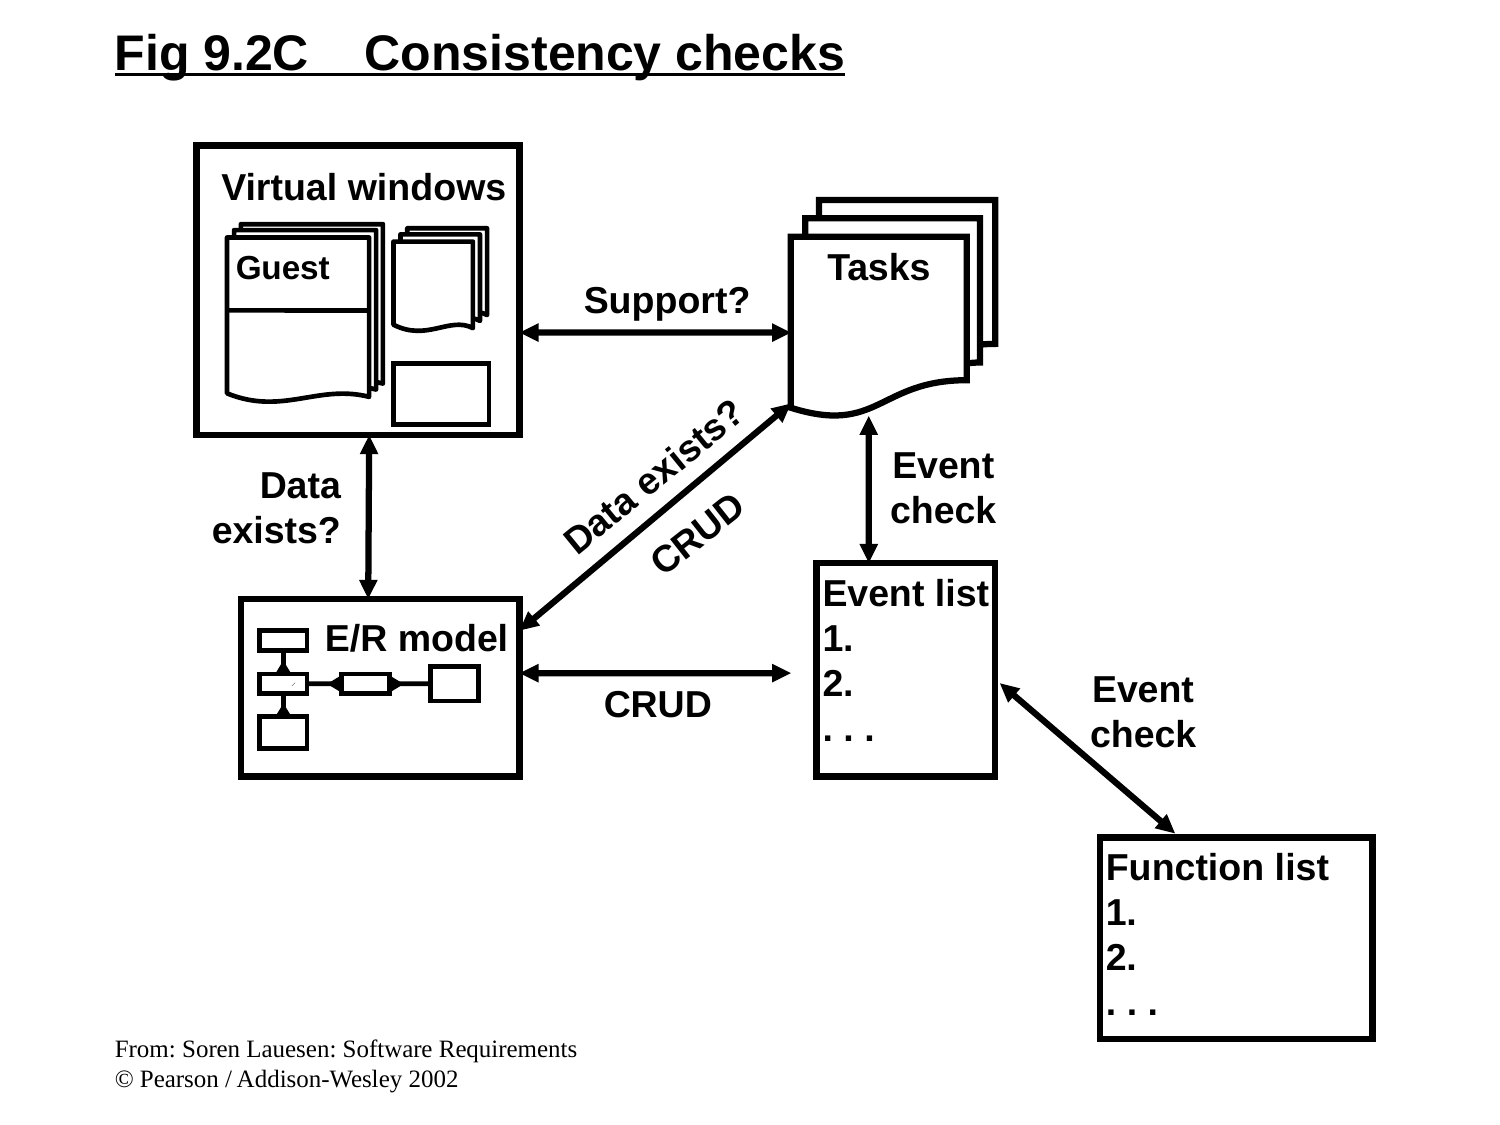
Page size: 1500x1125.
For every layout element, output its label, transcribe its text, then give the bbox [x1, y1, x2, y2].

text_box Event check [875, 433, 1012, 539]
text_box CRUD [589, 672, 727, 733]
text_box Virtual windows [206, 155, 522, 216]
text_box Fig 9.2C Consistency checks [99, 12, 1085, 88]
text_box E/R model [319, 608, 515, 665]
text_box CRUD [623, 466, 769, 599]
text_box Guest [229, 240, 369, 292]
text_box Data exists? [537, 372, 770, 577]
text_box Function list 1. 2. . . . [1099, 837, 1373, 1039]
text_box Event list 1. 2. . . . [816, 562, 996, 777]
text_box Data exists? [196, 454, 356, 559]
text_box Tasks [790, 200, 996, 416]
text_box [393, 228, 488, 331]
text_box From: Soren Lauesen: Software Requirements © Pearson / Addison-Wesley 2002 [99, 1025, 613, 1100]
text_box Event check [1075, 657, 1211, 763]
text_box [240, 598, 520, 777]
text_box [227, 230, 377, 402]
text_box Support? [569, 268, 766, 329]
